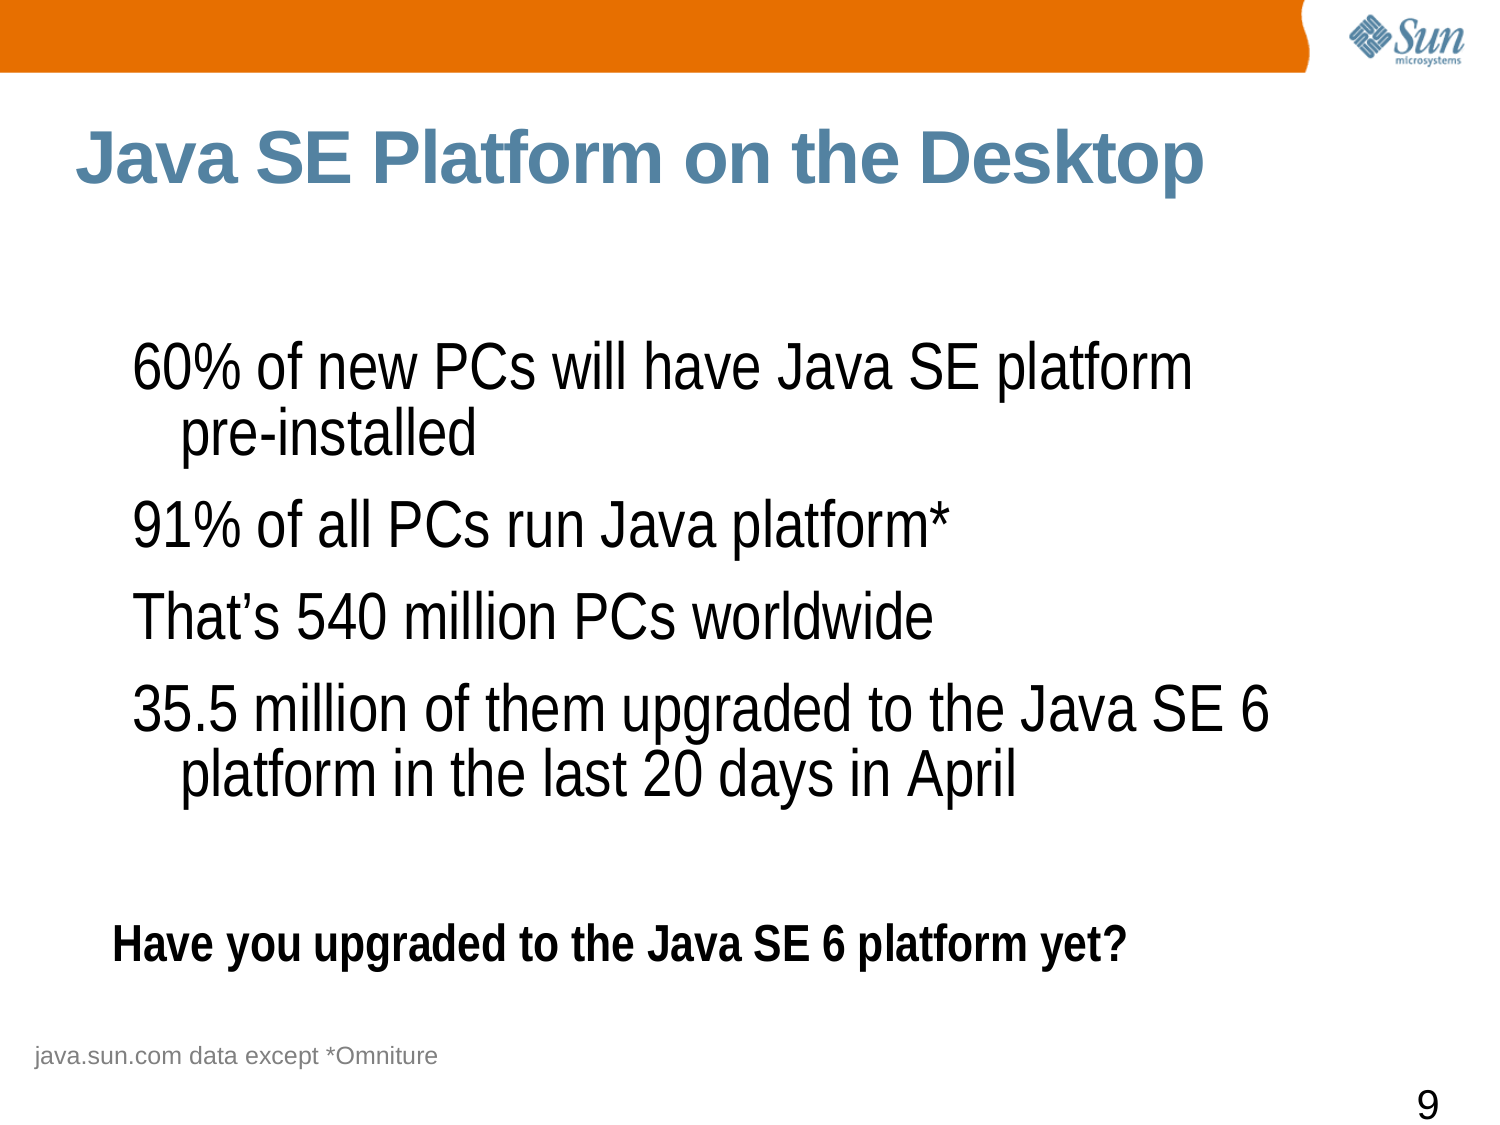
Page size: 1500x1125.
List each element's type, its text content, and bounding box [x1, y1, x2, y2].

list 60% of new PCs will have Java SE platform pre-installed 91% of all PCs run Java platform* That’s 540 million PCs worldwide 35.5 million of them upgraded to the Java SE 6 platform in the last 20 days in April Have you upgraded to the Java SE 6 platform yet? [112, 337, 1463, 1042]
picture [0, 0, 1500, 75]
title Java SE Platform on the Desktop [75, 122, 1438, 228]
text_box java.sun.com data except *Omniture [27, 965, 879, 1078]
text_box [156, 654, 1019, 712]
